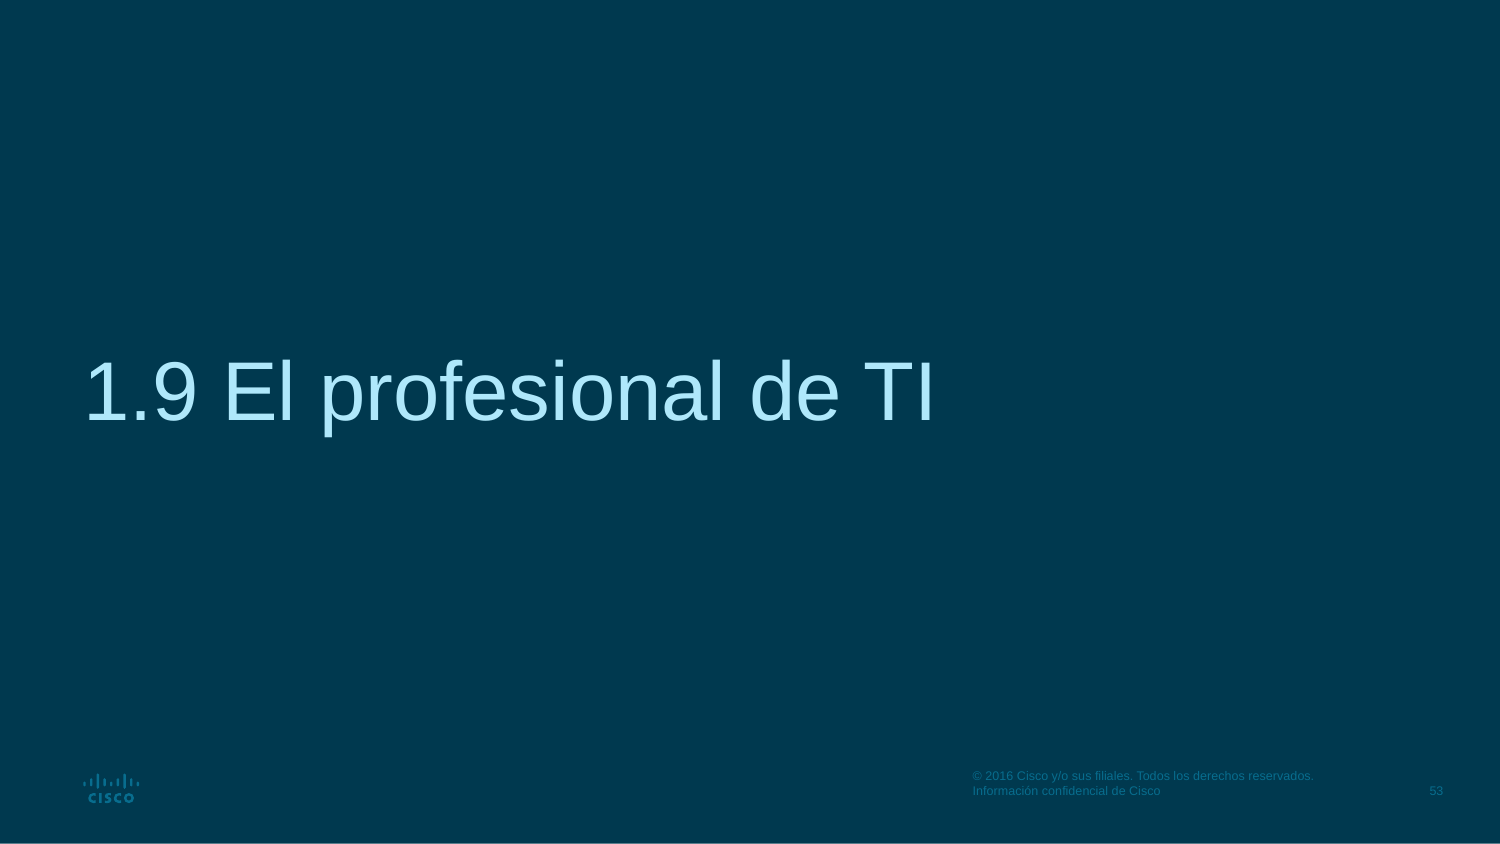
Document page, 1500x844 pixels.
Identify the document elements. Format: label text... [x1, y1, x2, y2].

title 1.9 El profesional de TI [68, 150, 1419, 446]
